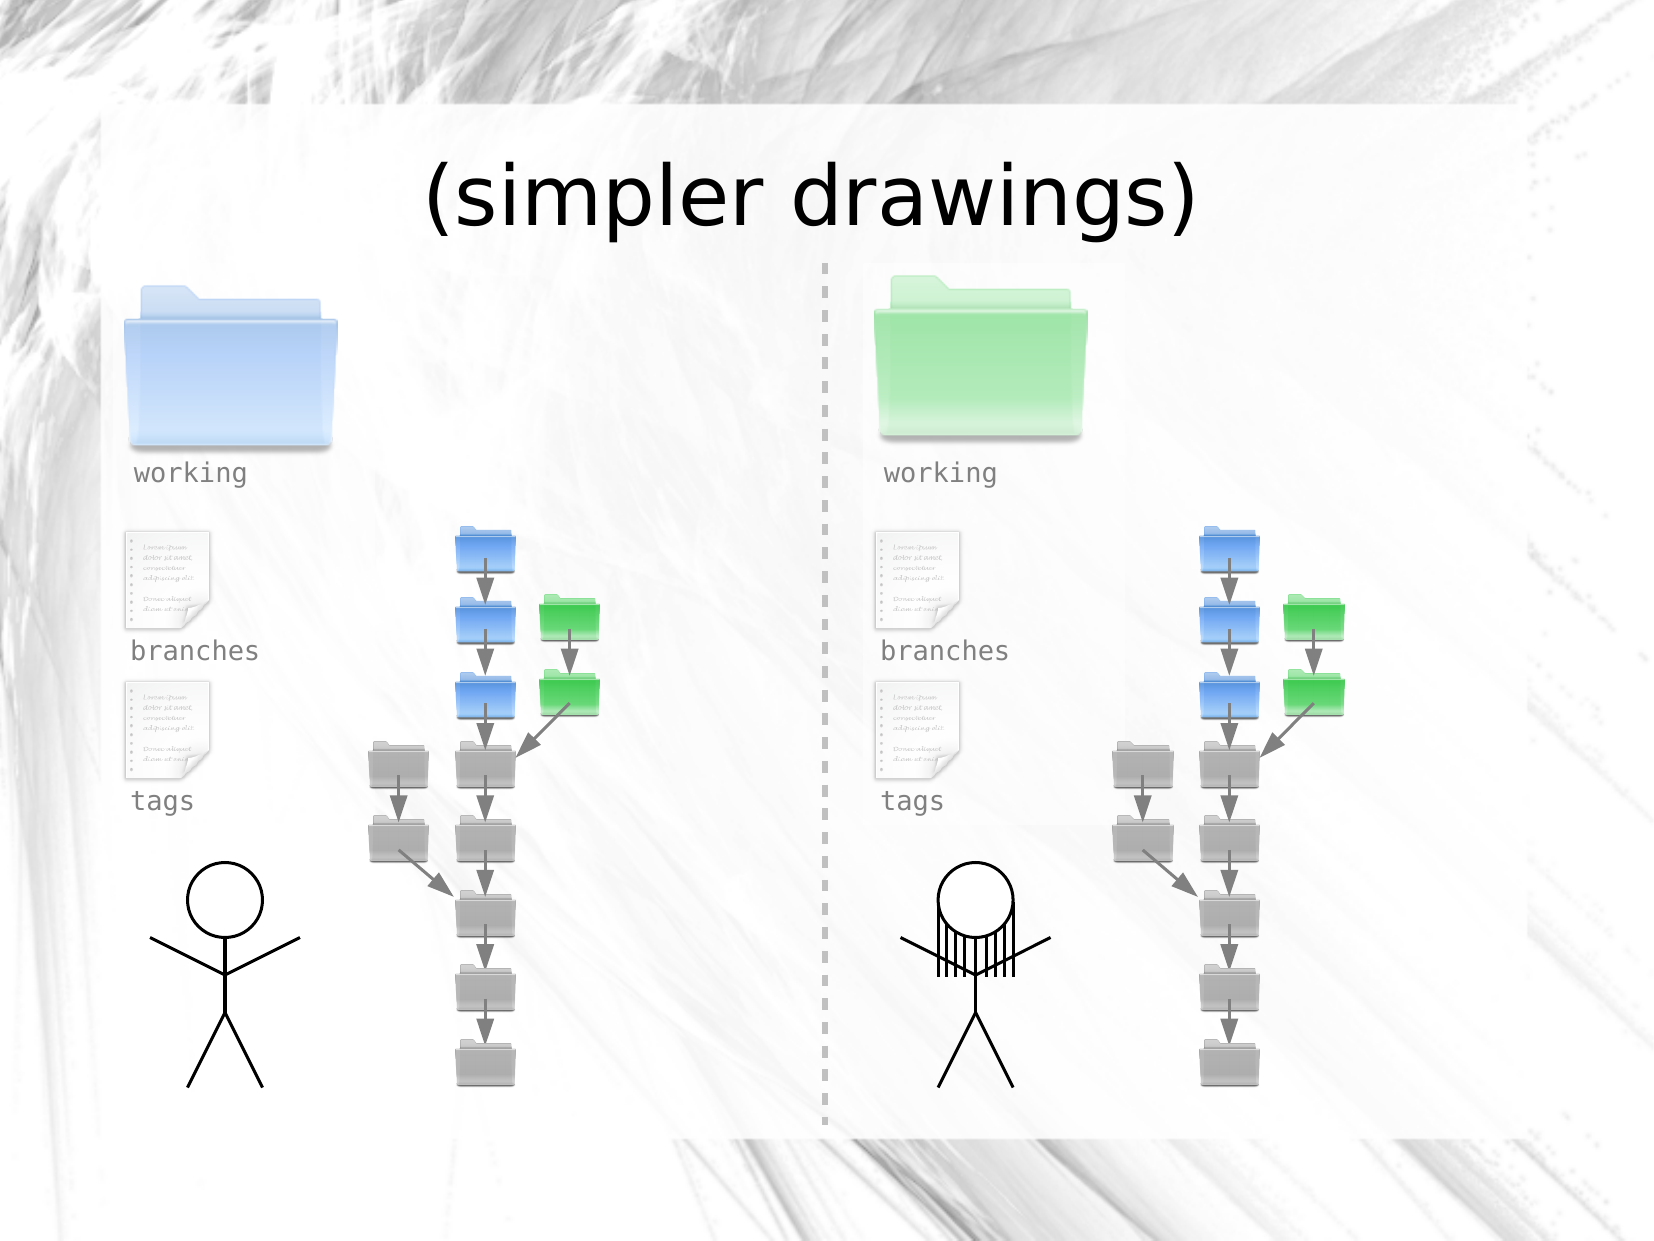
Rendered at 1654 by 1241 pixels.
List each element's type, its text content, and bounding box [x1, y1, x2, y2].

text_box [938, 862, 1014, 938]
title (simpler drawings) [118, 112, 1506, 281]
picture [0, 0, 1654, 1241]
text_box [112, 262, 376, 826]
text_box [862, 281, 1126, 826]
